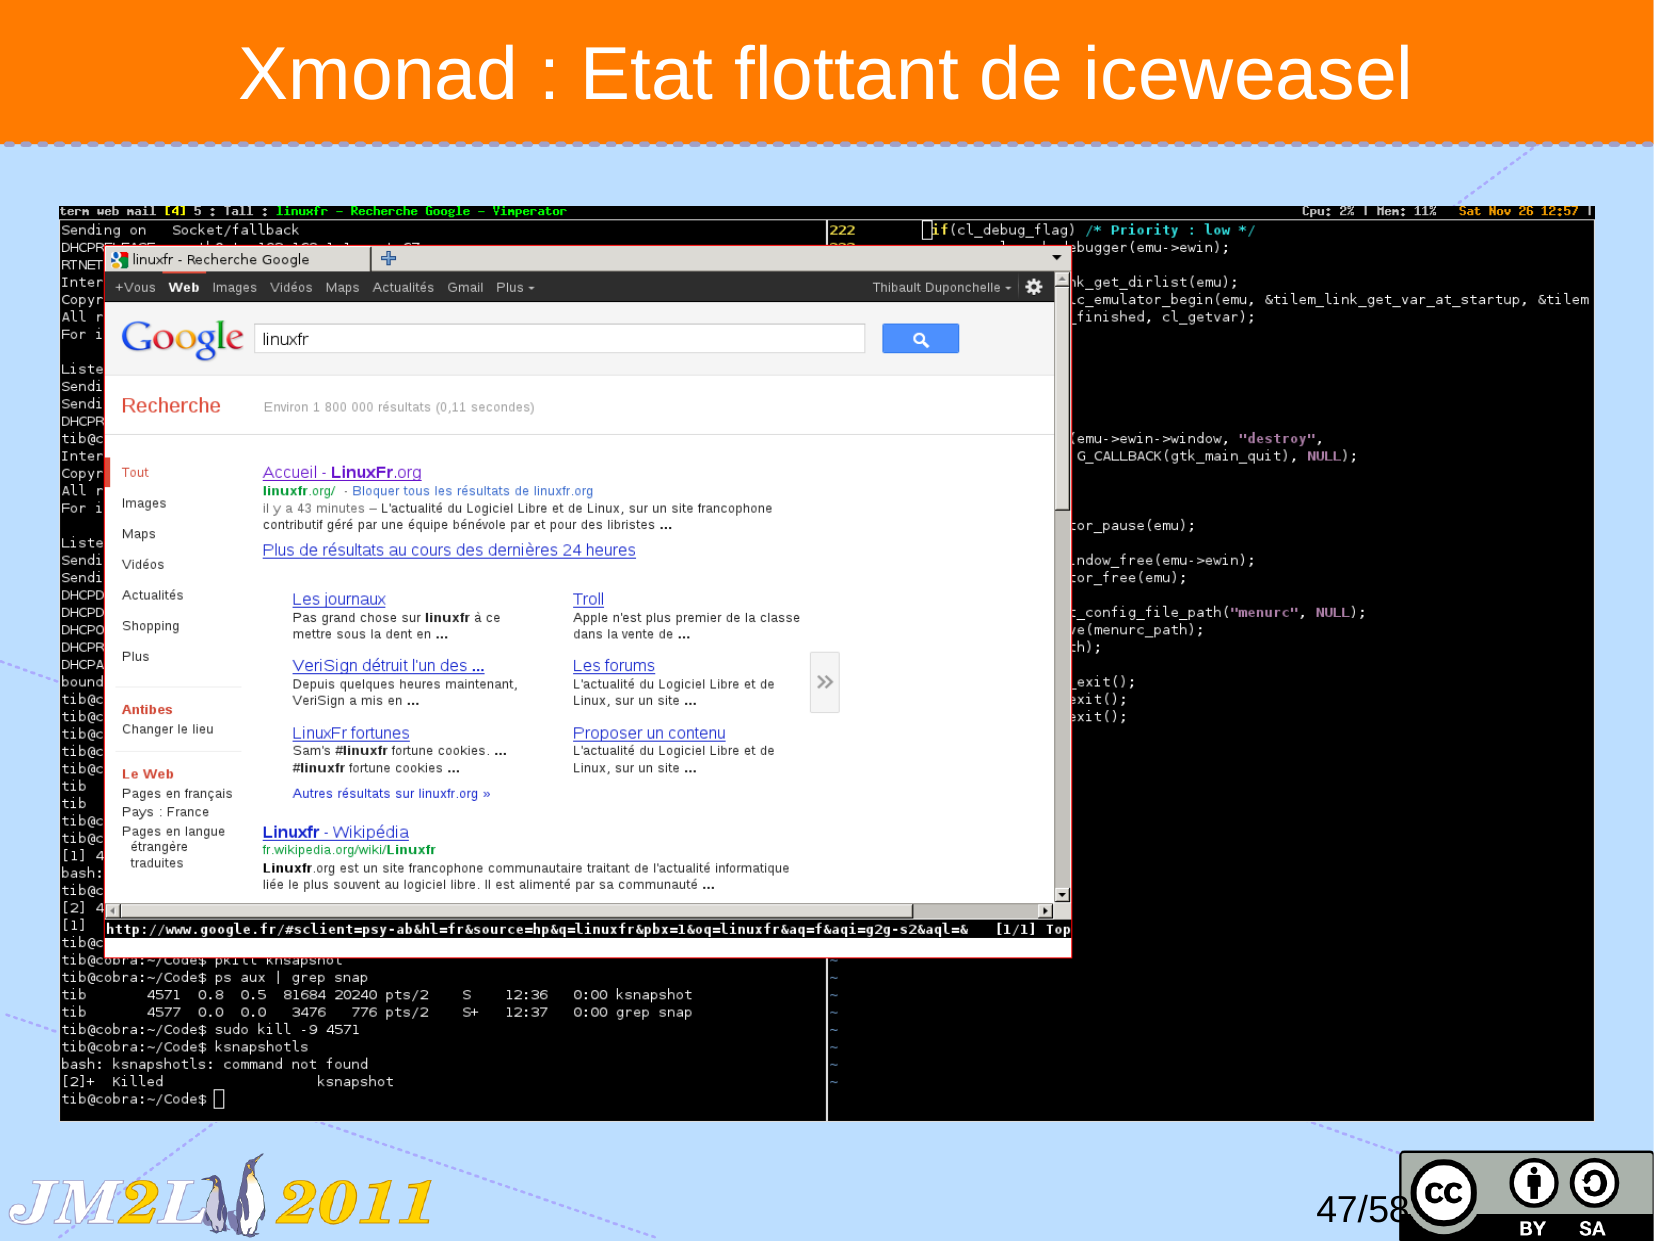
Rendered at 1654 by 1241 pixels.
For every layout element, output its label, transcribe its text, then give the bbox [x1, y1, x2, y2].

picture [0, 0, 1654, 1241]
title Xmonad : Etat flottant de iceweasel [29, 0, 1625, 148]
